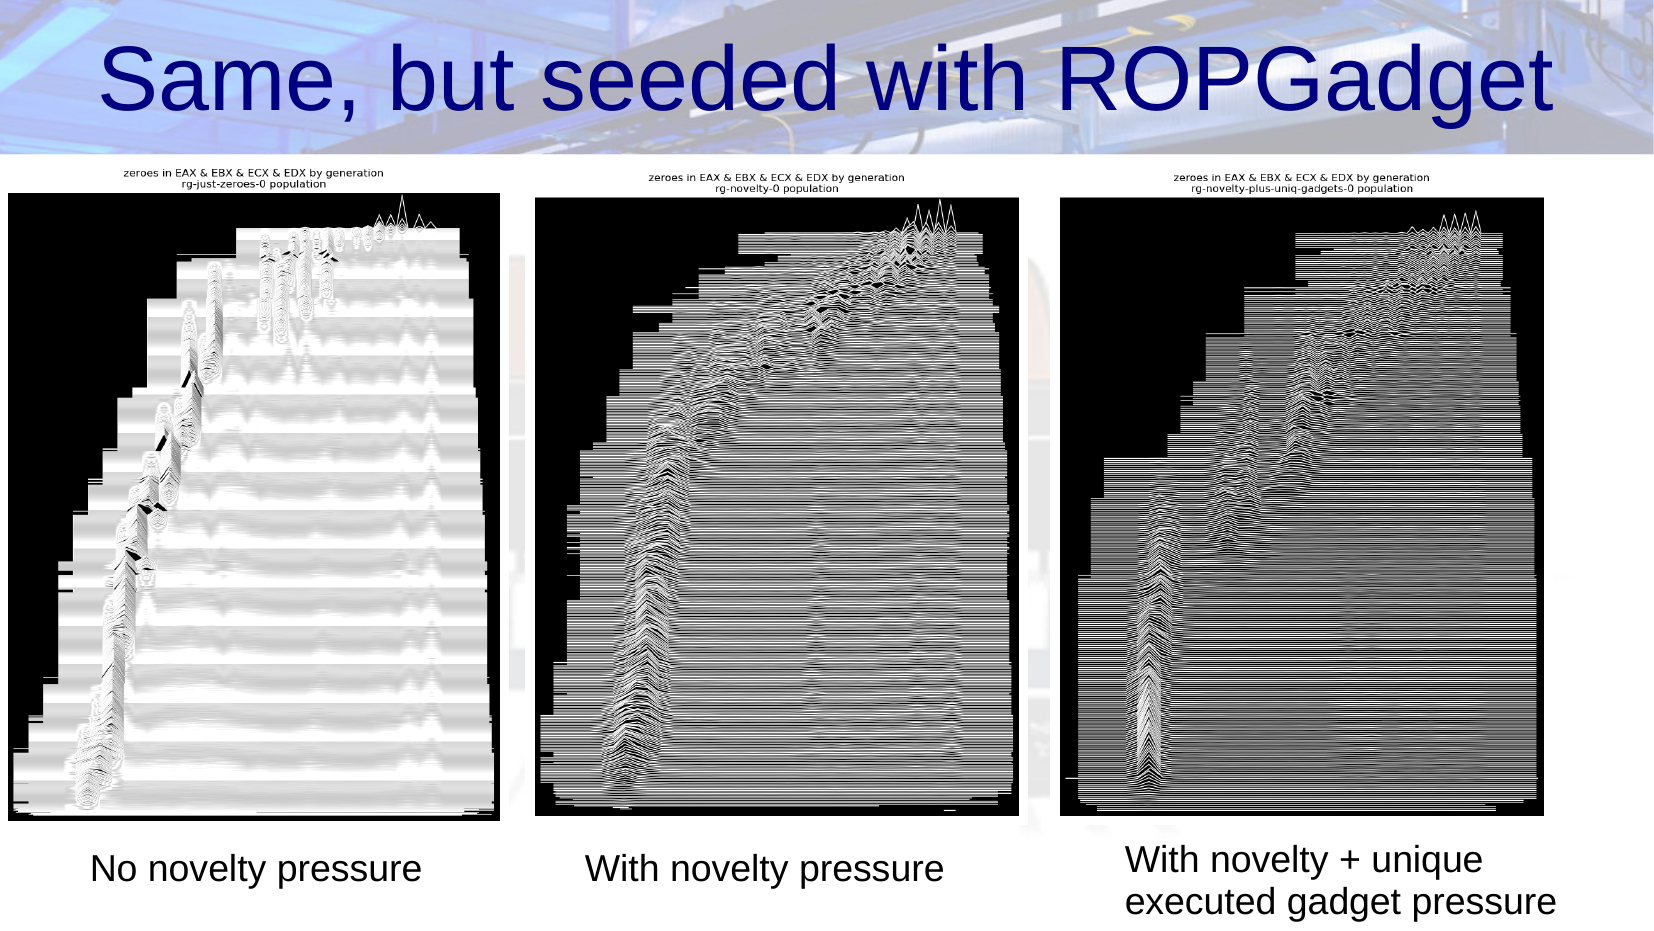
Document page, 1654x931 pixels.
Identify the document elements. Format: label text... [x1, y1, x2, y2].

title Same, but seeded with ROPGadget [82, 37, 1571, 121]
text_box With novelty pressure [570, 840, 991, 897]
text_box No novelty pressure [75, 840, 438, 897]
picture [0, 0, 1654, 931]
text_box With novelty + unique executed gadget pressure [1110, 831, 1576, 931]
